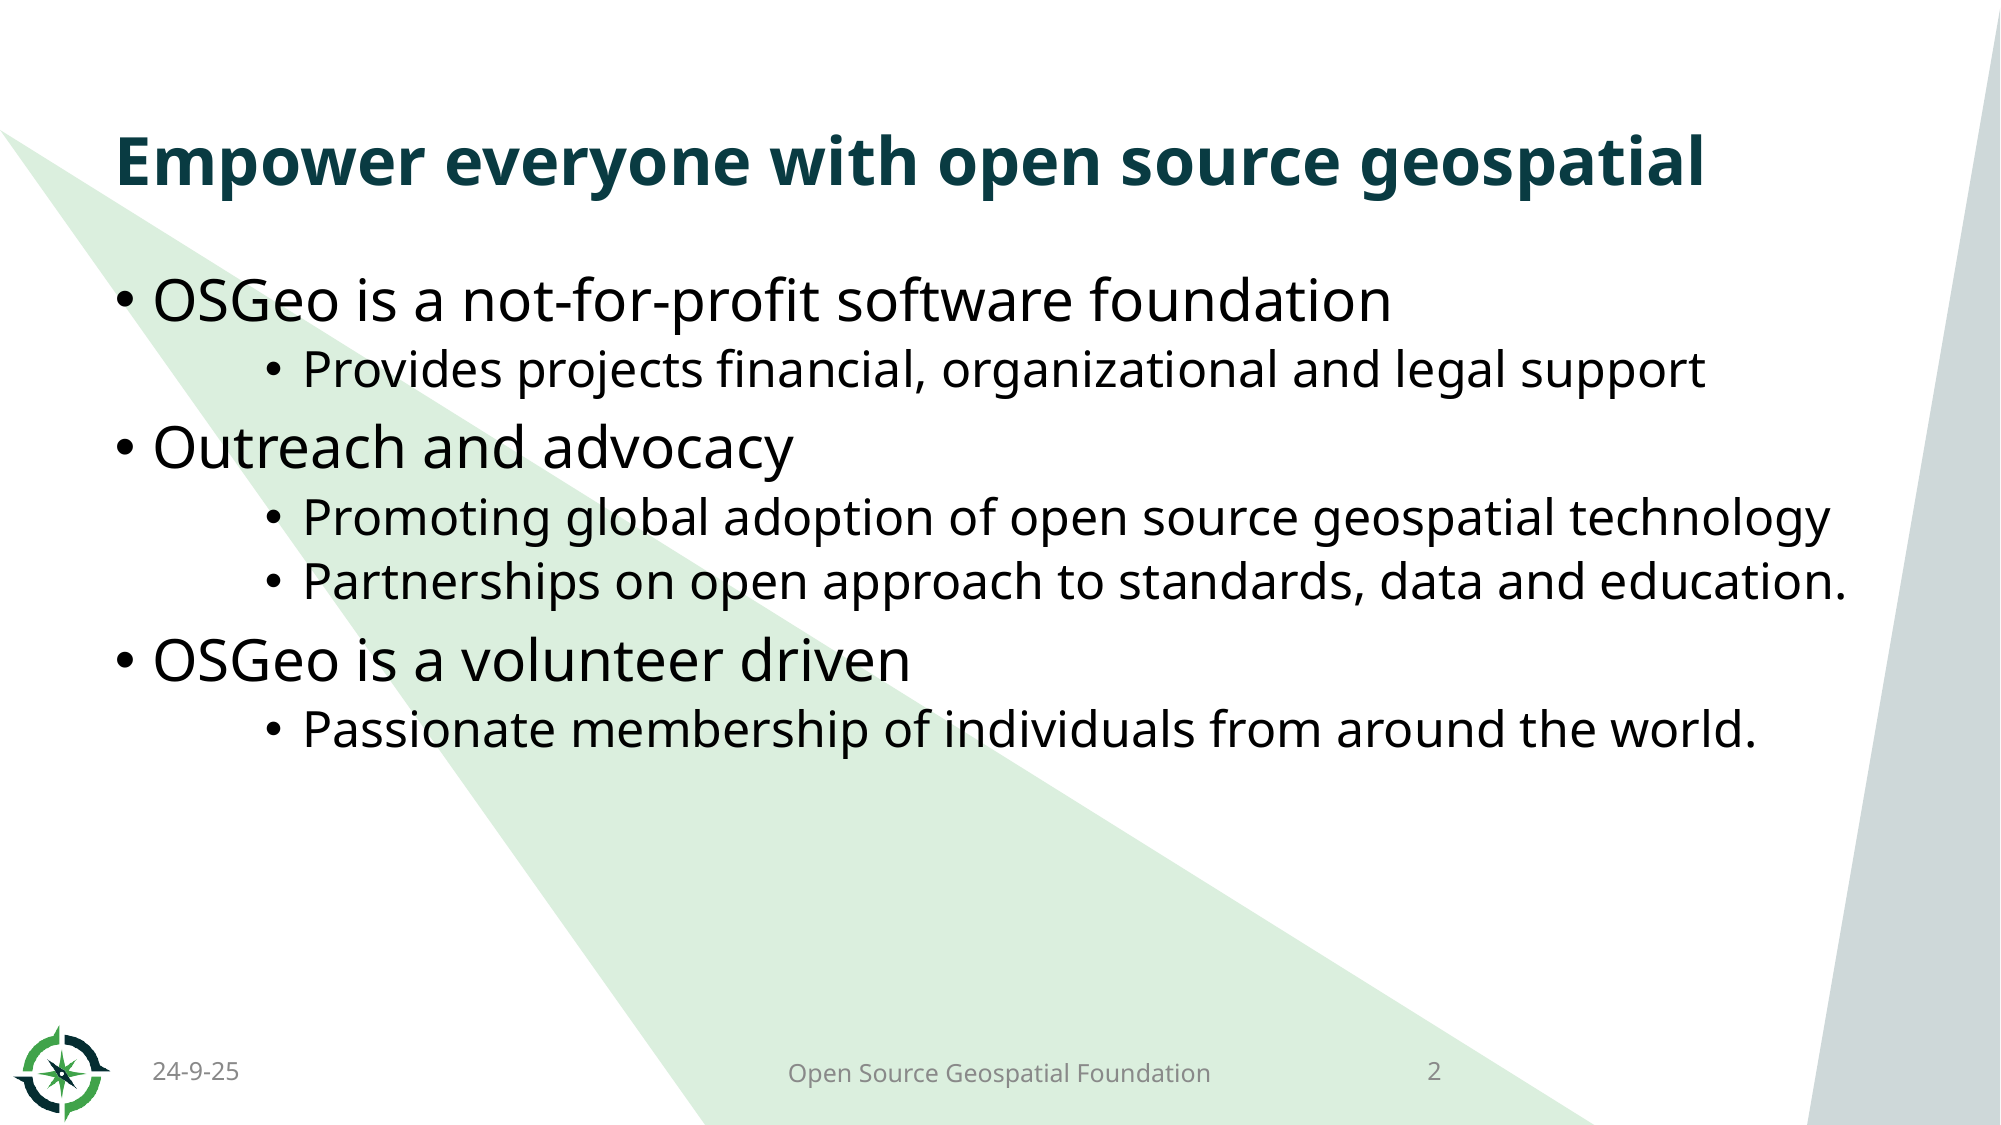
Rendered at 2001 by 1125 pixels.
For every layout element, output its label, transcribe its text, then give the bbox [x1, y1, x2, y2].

title Empower everyone with open source geospatial [99, 44, 1900, 233]
slide_number <number> [1412, 1042, 1863, 1103]
list OSGeo is a not-for-profit software foundation Provides projects financial, organizational and legal support Outreach and advocacy Promoting global adoption of open source geospatial technology Partnerships on open approach to standards, data and education. OSGeo is a volunteer driven Passionate membership of individuals from around the world. [99, 263, 1900, 916]
footer Open Source Geospatial Foundation [662, 1042, 1338, 1103]
picture [12, 1024, 111, 1123]
slide_number 24-9-25 [137, 1042, 588, 1103]
